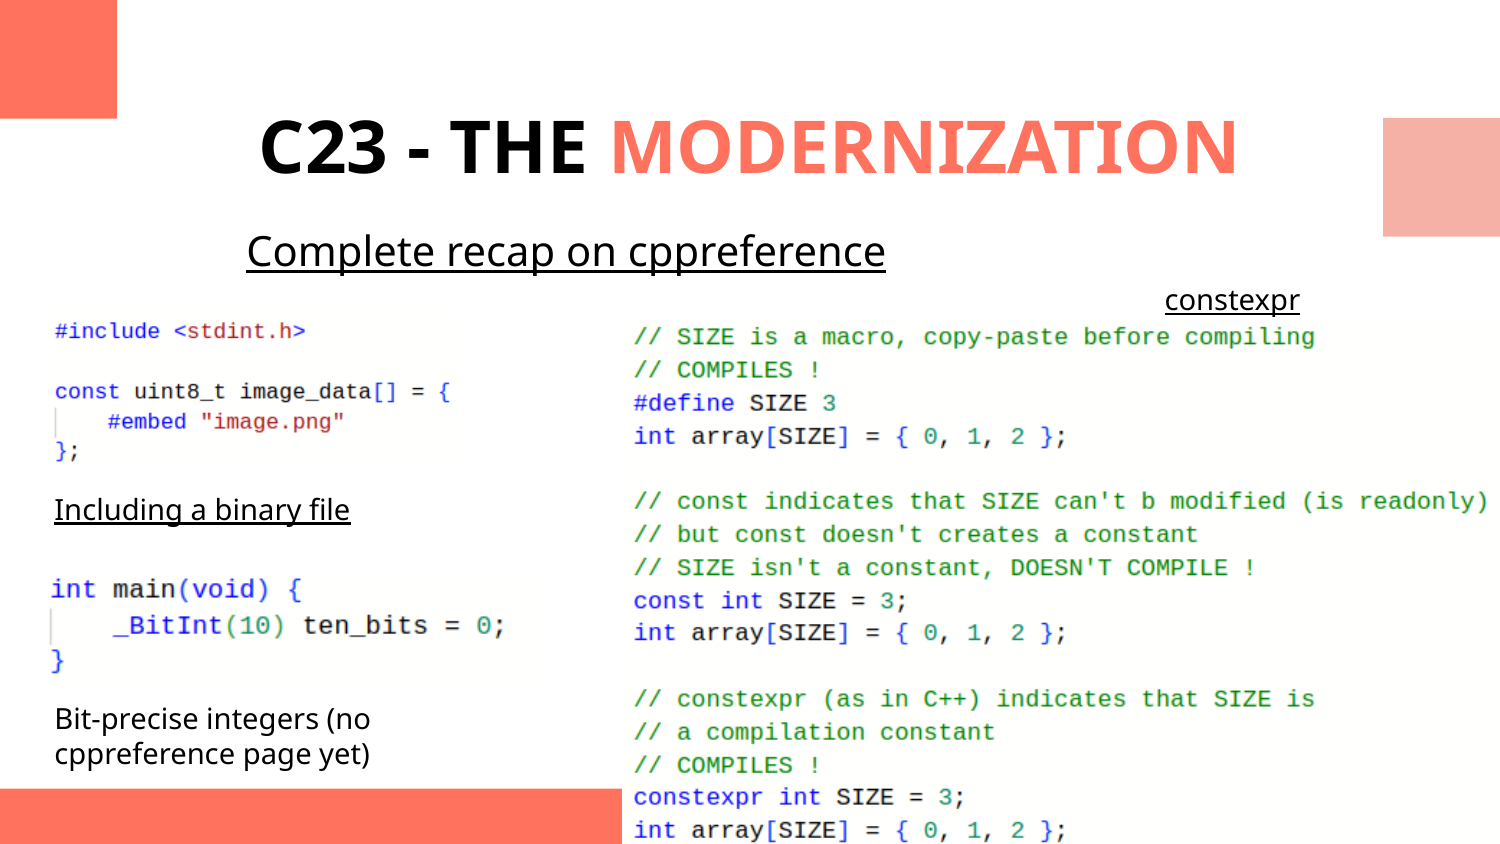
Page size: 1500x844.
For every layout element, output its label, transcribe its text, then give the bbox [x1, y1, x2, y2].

picture [622, 320, 1500, 844]
picture [47, 312, 457, 468]
text_box constexpr [1149, 266, 1337, 320]
picture [47, 571, 537, 686]
text_box Bit-precise integers (no cppreference page yet) [39, 685, 529, 774]
text_box Complete recap on cppreference [231, 209, 1101, 284]
text_box Including a binary file [39, 476, 458, 521]
title C23 - THE MODERNIZATION [0, 107, 1500, 181]
